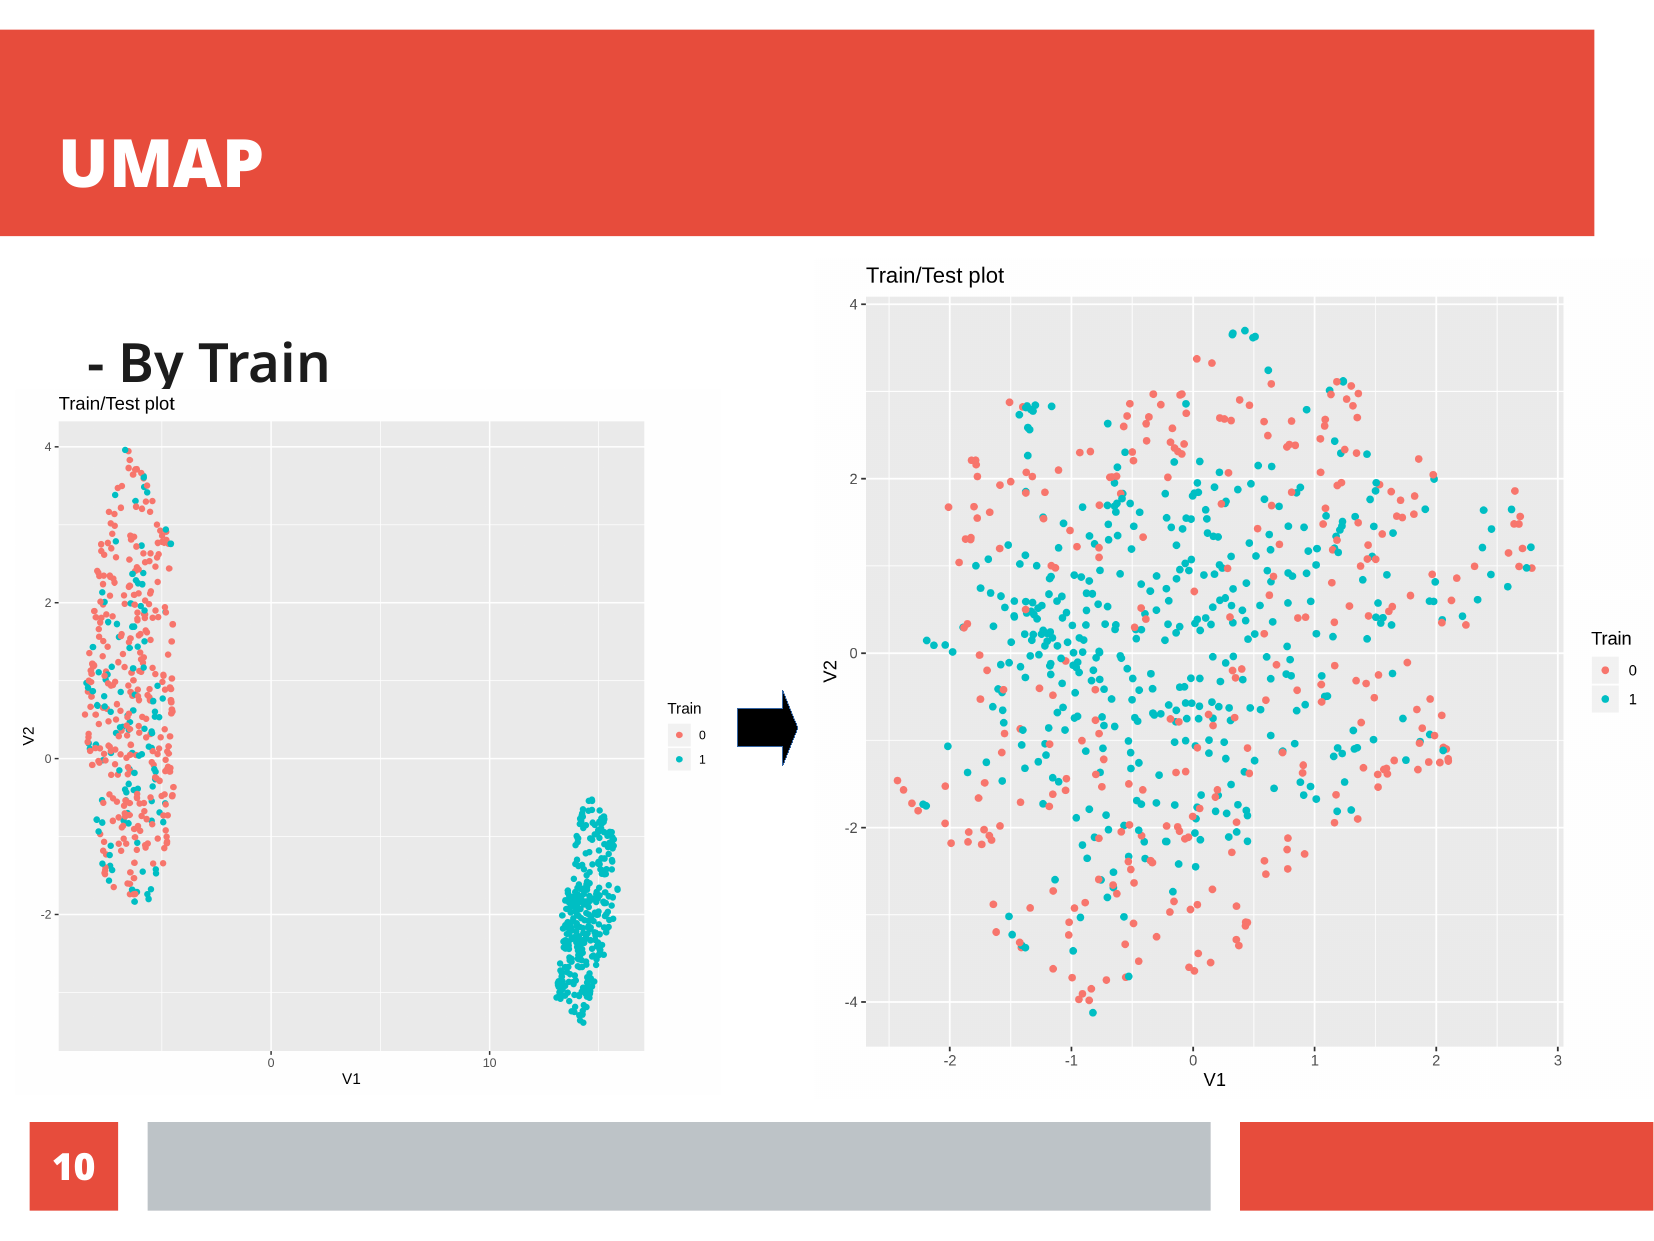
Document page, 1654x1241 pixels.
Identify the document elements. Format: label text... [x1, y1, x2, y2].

picture [15, 389, 721, 1096]
title UMAP [59, 59, 1595, 207]
list - By Train [59, 324, 814, 1093]
picture [814, 258, 1654, 1099]
text_box [737, 690, 798, 766]
